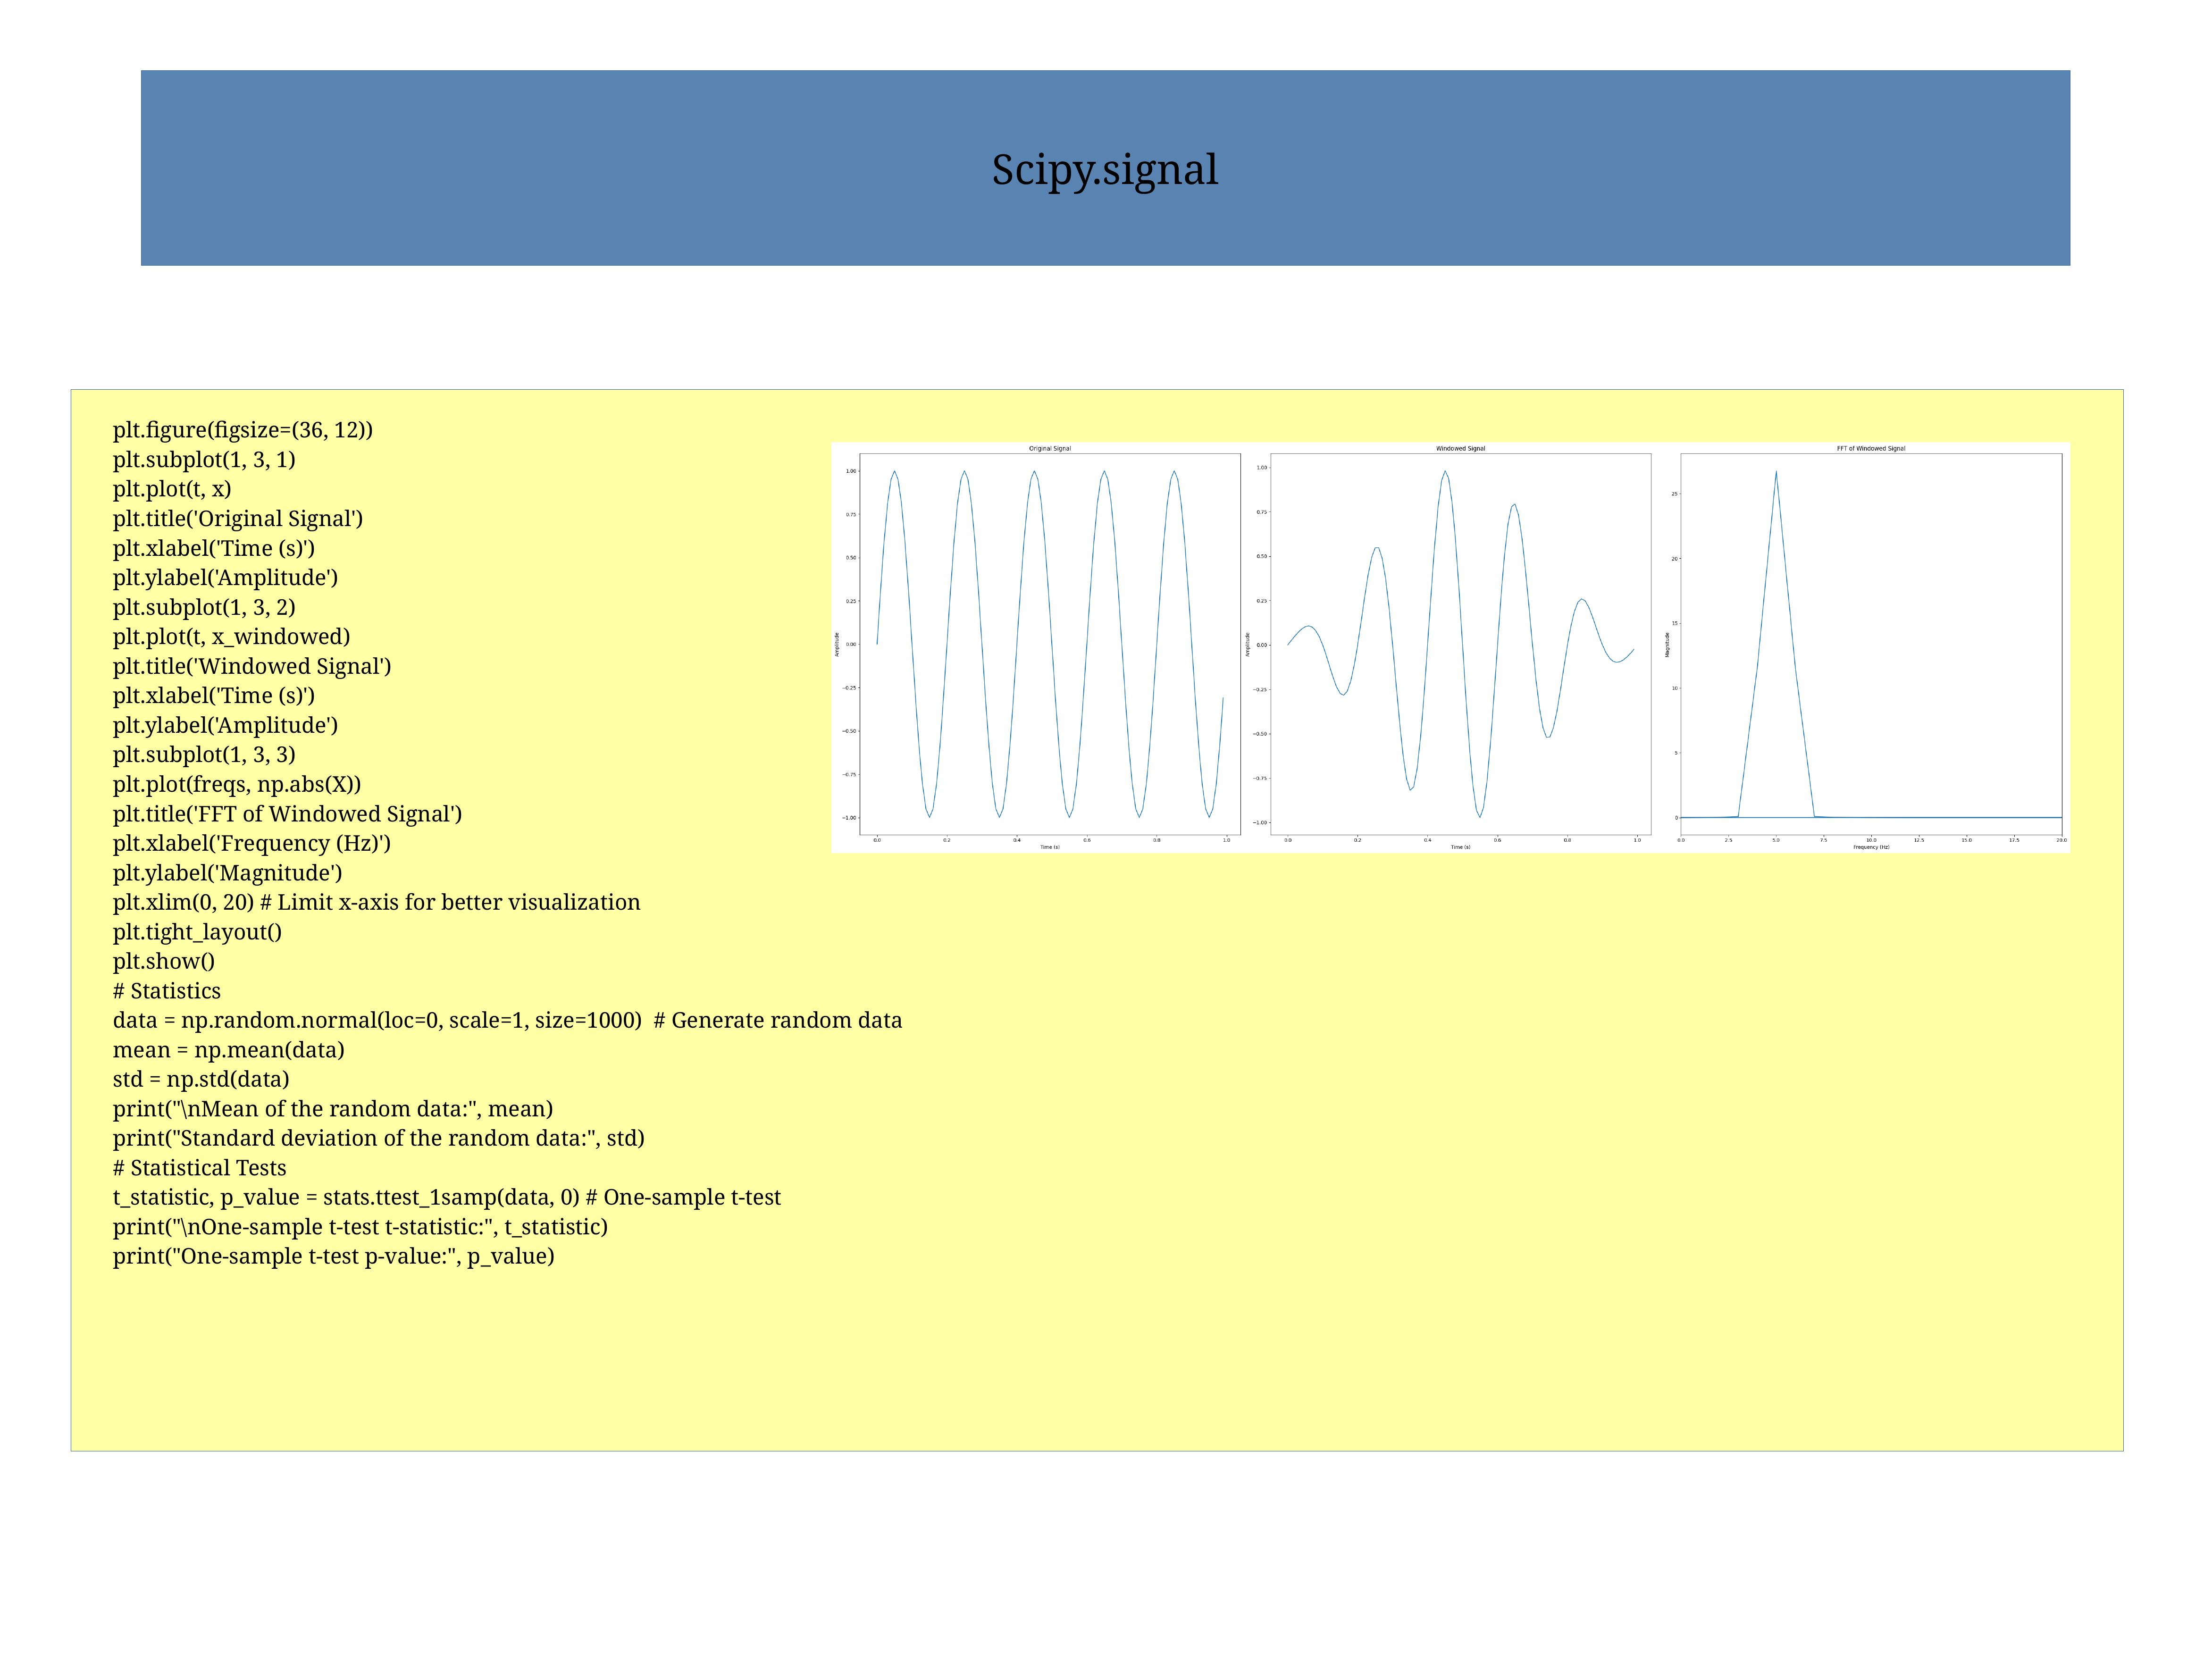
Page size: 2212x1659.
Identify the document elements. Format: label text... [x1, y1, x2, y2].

text_box plt.figure(figsize=(36, 12)) plt.subplot(1, 3, 1) plt.plot(t, x) plt.title('Original Signal') plt.xlabel('Time (s)') plt.ylabel('Amplitude') plt.subplot(1, 3, 2) plt.plot(t, x_windowed) plt.title('Windowed Signal') plt.xlabel('Time (s)') plt.ylabel('Amplitude') plt.subplot(1, 3, 3) plt.plot(freqs, np.abs(X)) plt.title('FFT of Windowed Signal') plt.xlabel('Frequency (Hz)') plt.ylabel('Magnitude') plt.xlim(0, 20) # Limit x-axis for better visualization plt.tight_layout() plt.show() # Statistics data = np.random.normal(loc=0, scale=1, size=1000) # Generate random data mean = np.mean(data) std = np.std(data) print("\nMean of the random data:", mean) print("Standard deviation of the random data:", std) # Statistical Tests t_statistic, p_value = stats.ttest_1samp(data, 0) # One-sample t-test print("\nOne-sample t-test t-statistic:", t_statistic) print("One-sample t-test p-value:", p_value) [106, 411, 2000, 1274]
text_box [71, 389, 2124, 1451]
text_box Scipy.signal [141, 70, 2070, 266]
picture [831, 442, 2070, 853]
